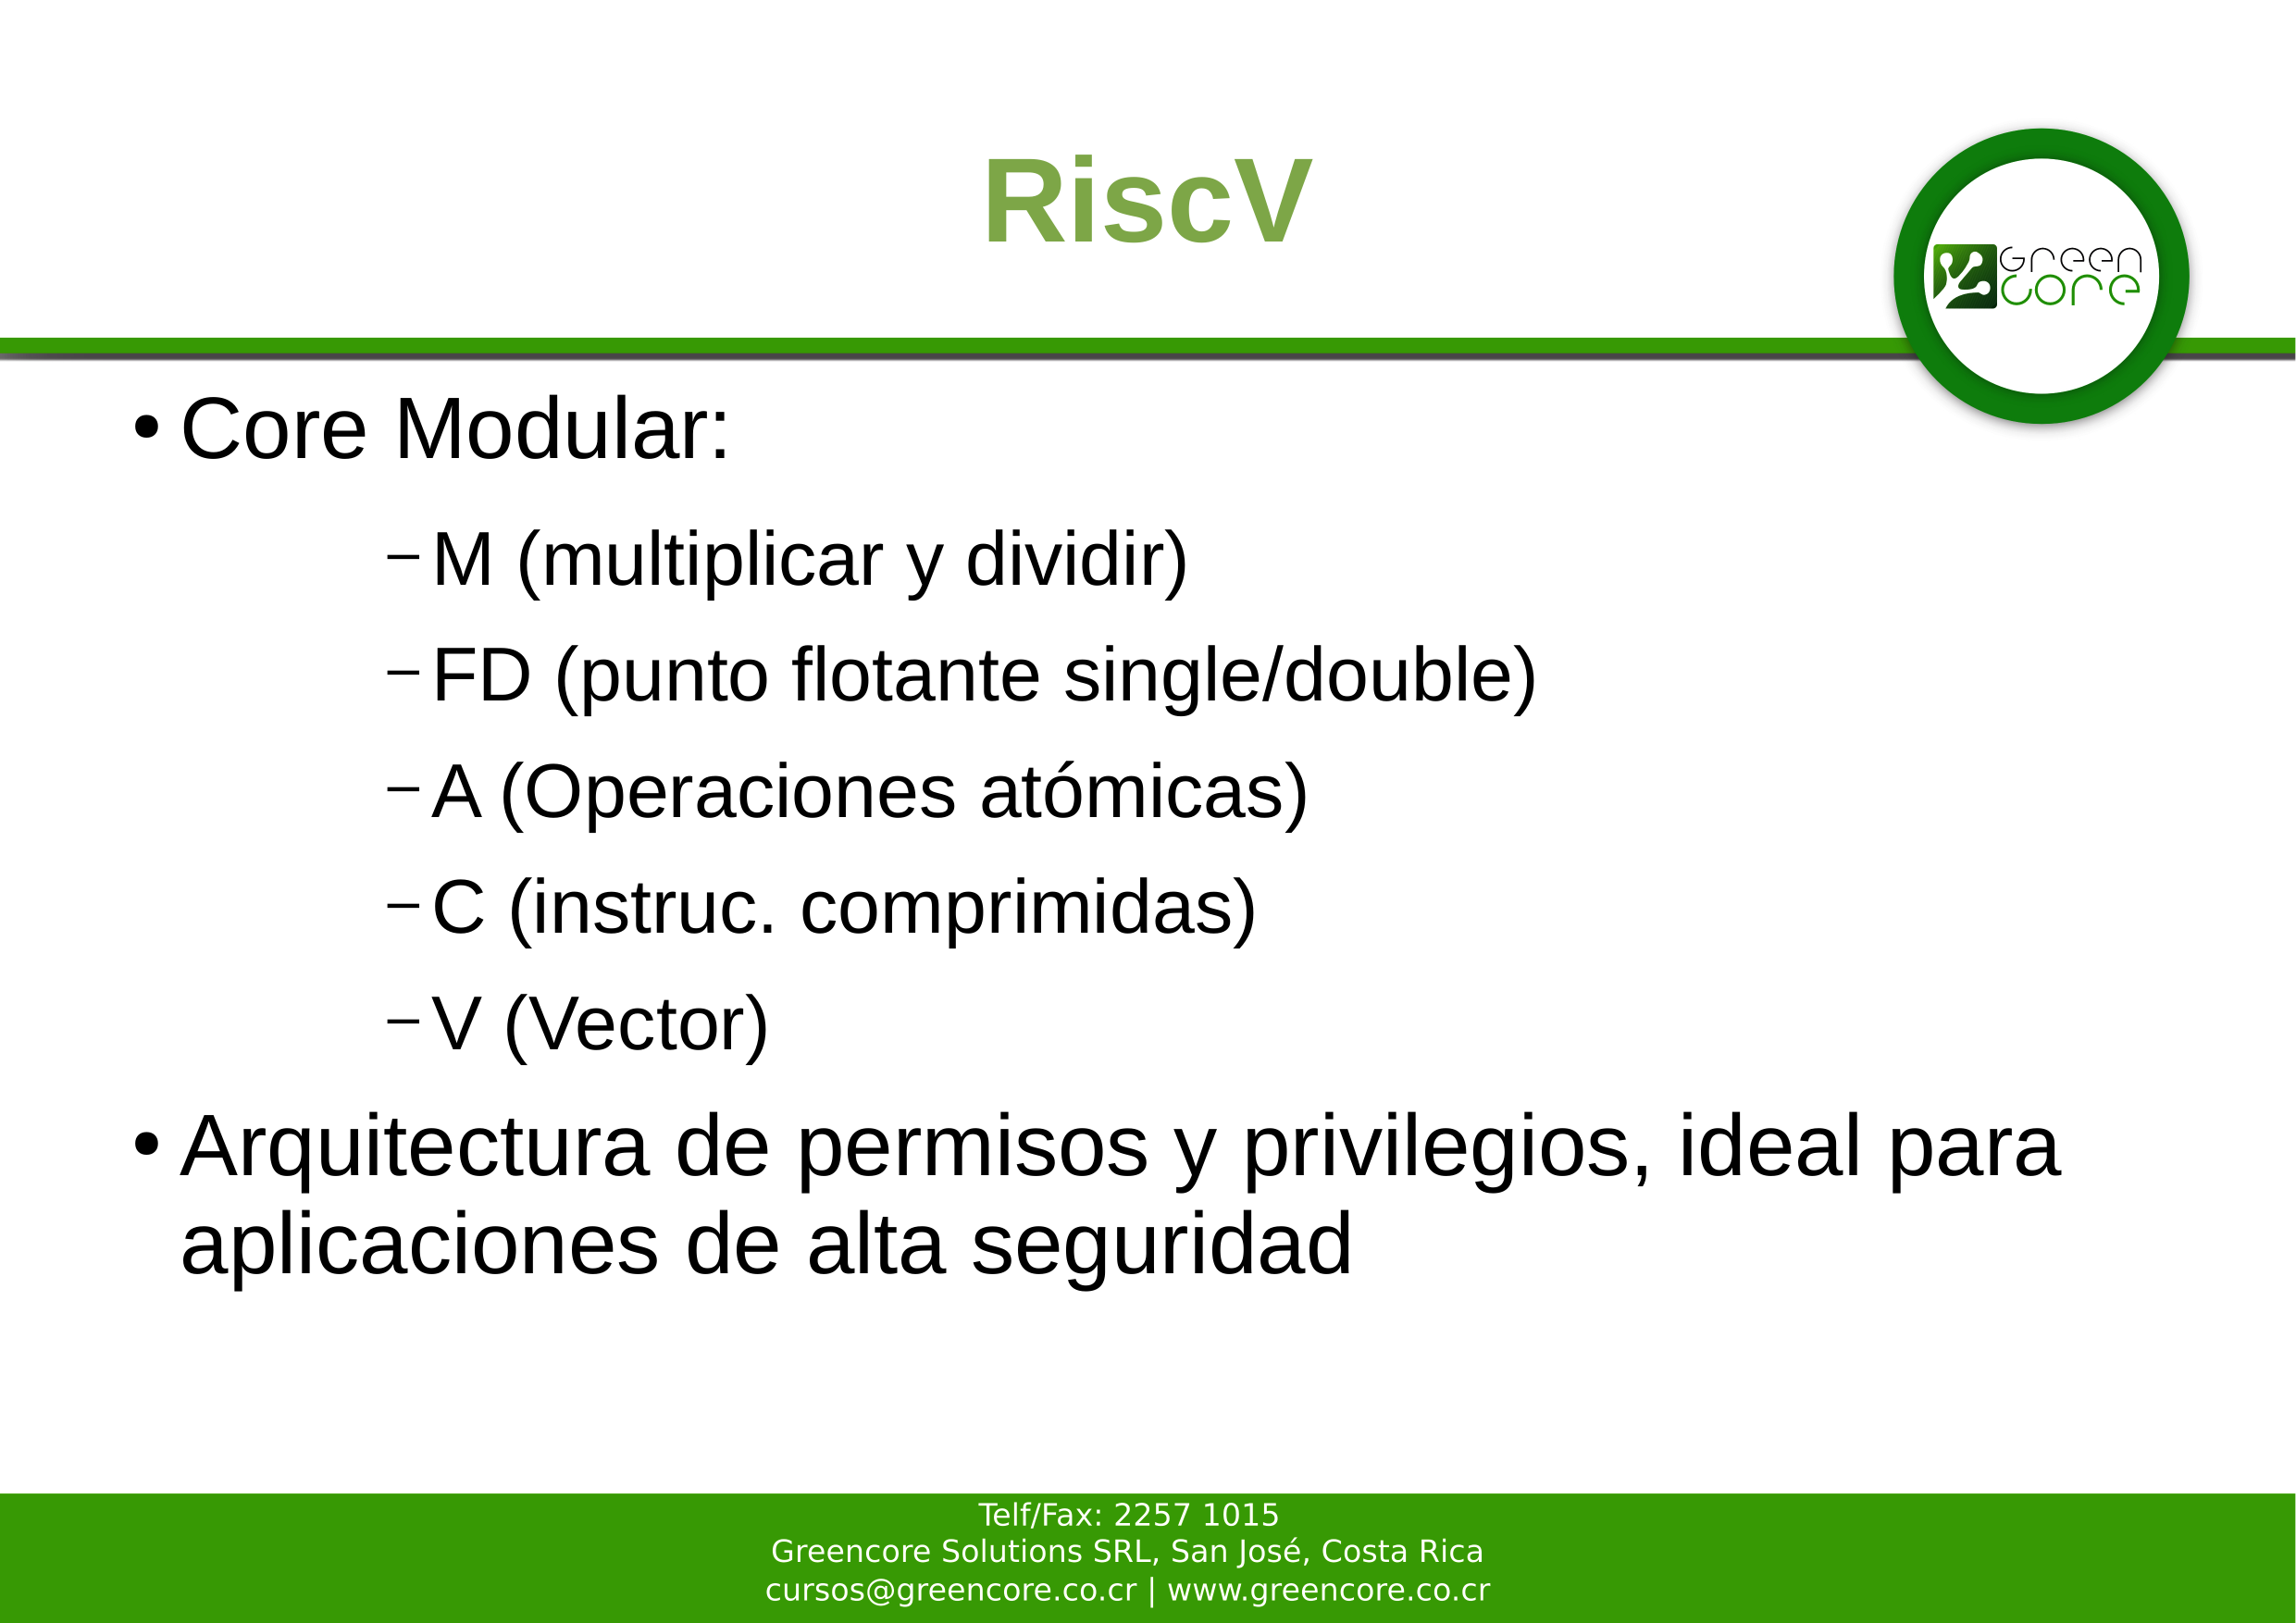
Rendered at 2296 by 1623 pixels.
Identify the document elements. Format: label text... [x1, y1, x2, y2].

list Core Modular: M (multiplicar y dividir) FD (punto flotante single/double) A (Operaciones atómicas) C (instruc. comprimidas) V (Vector) Arquitectura de permisos y privilegios, ideal para aplicaciones de alta seguridad [115, 379, 2181, 1321]
picture [0, 0, 2296, 1623]
title RiscV [115, 64, 2181, 336]
